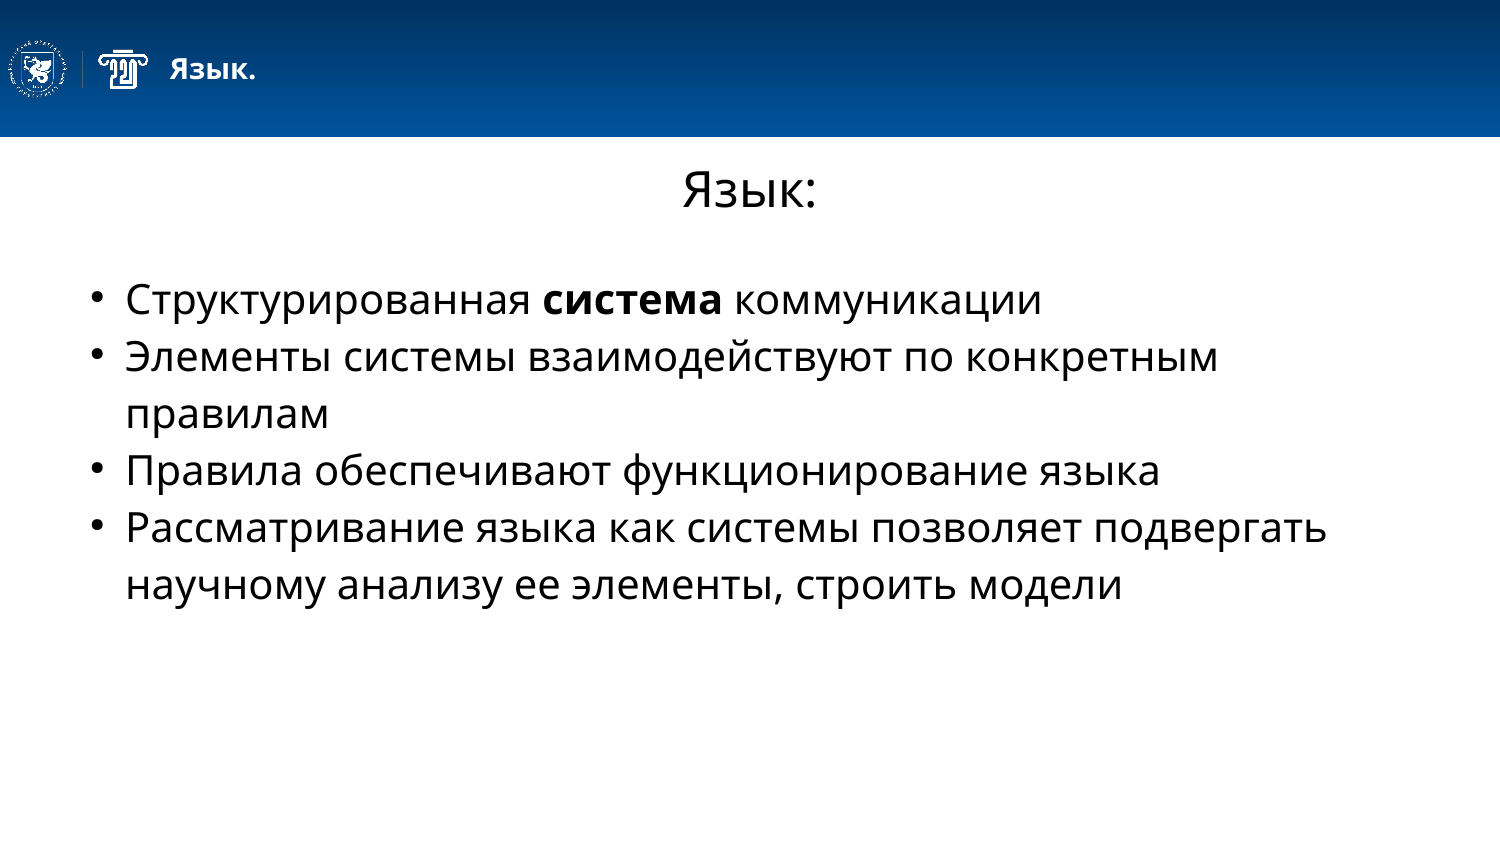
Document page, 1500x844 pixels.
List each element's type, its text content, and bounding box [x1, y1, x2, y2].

text_box Язык: [0, 149, 1500, 345]
text_box [0, 0, 1500, 137]
text_box Язык. [147, 7, 1353, 128]
text_box Структурированная система коммуникации Элементы системы взаимодействуют по конкретным правилам Правила обеспечивают функционирование языка Рассматривание языка как системы позволяет подвергать научному анализу ее элементы, строить модели [75, 262, 1426, 807]
picture [8, 40, 148, 98]
